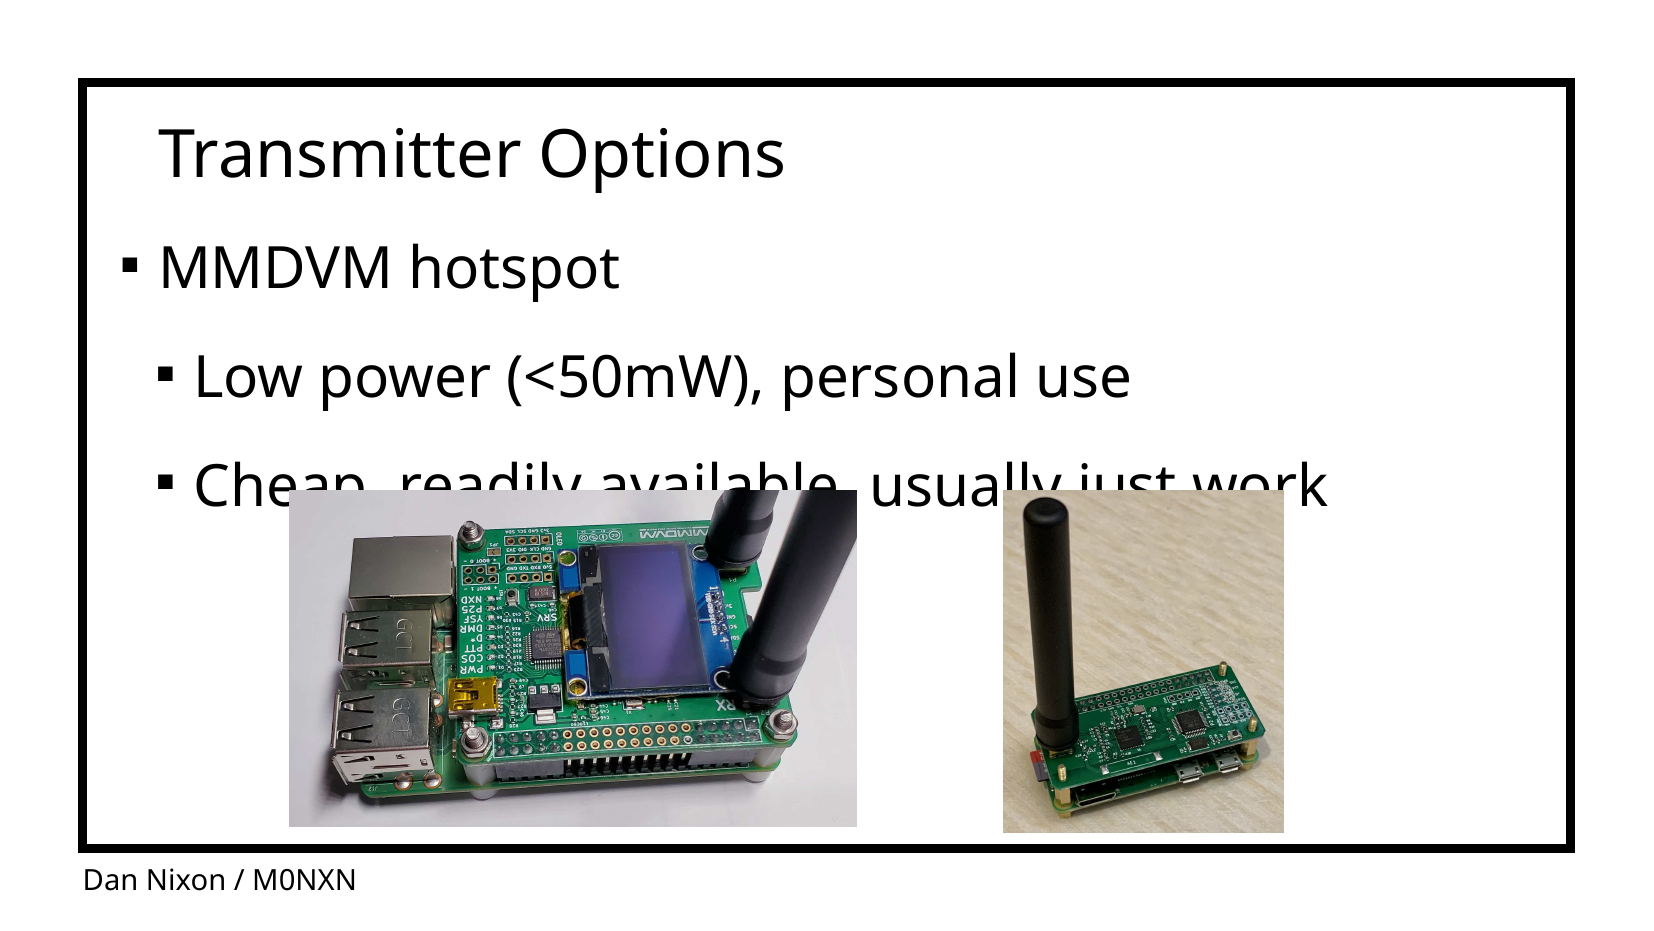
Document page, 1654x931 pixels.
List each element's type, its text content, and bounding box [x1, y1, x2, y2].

picture [1003, 490, 1284, 833]
subtitle Transmitter Options MMDVM hotspot Low power (<50mW), personal use Cheap, readily available, usually just work [82, 82, 1571, 849]
picture [289, 490, 857, 827]
